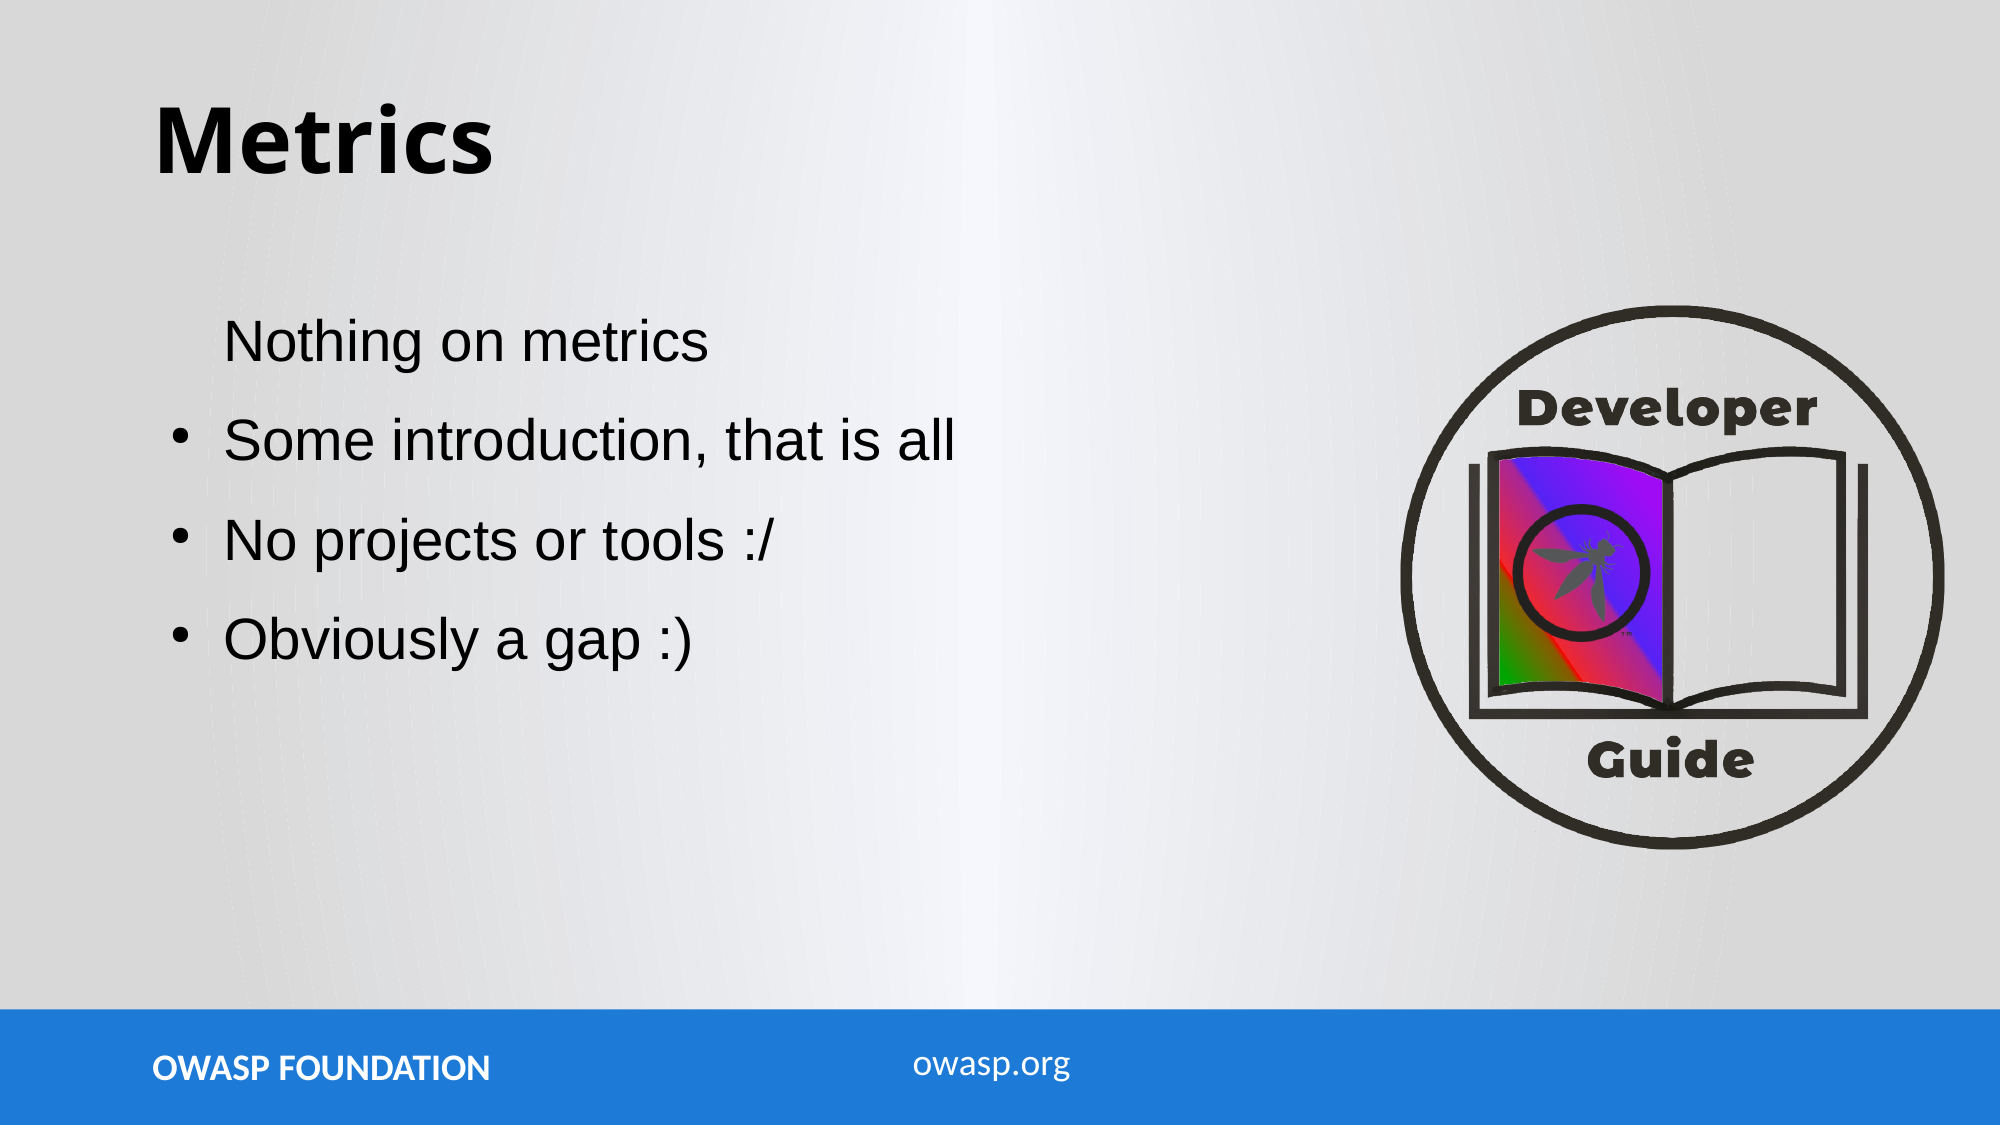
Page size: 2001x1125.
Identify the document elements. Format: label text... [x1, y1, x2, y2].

list Nothing on metrics Some introduction, that is all No projects or tools :/ Obviously a gap :) [137, 295, 1201, 938]
picture [1387, 299, 1952, 864]
title Metrics [137, 35, 1863, 253]
